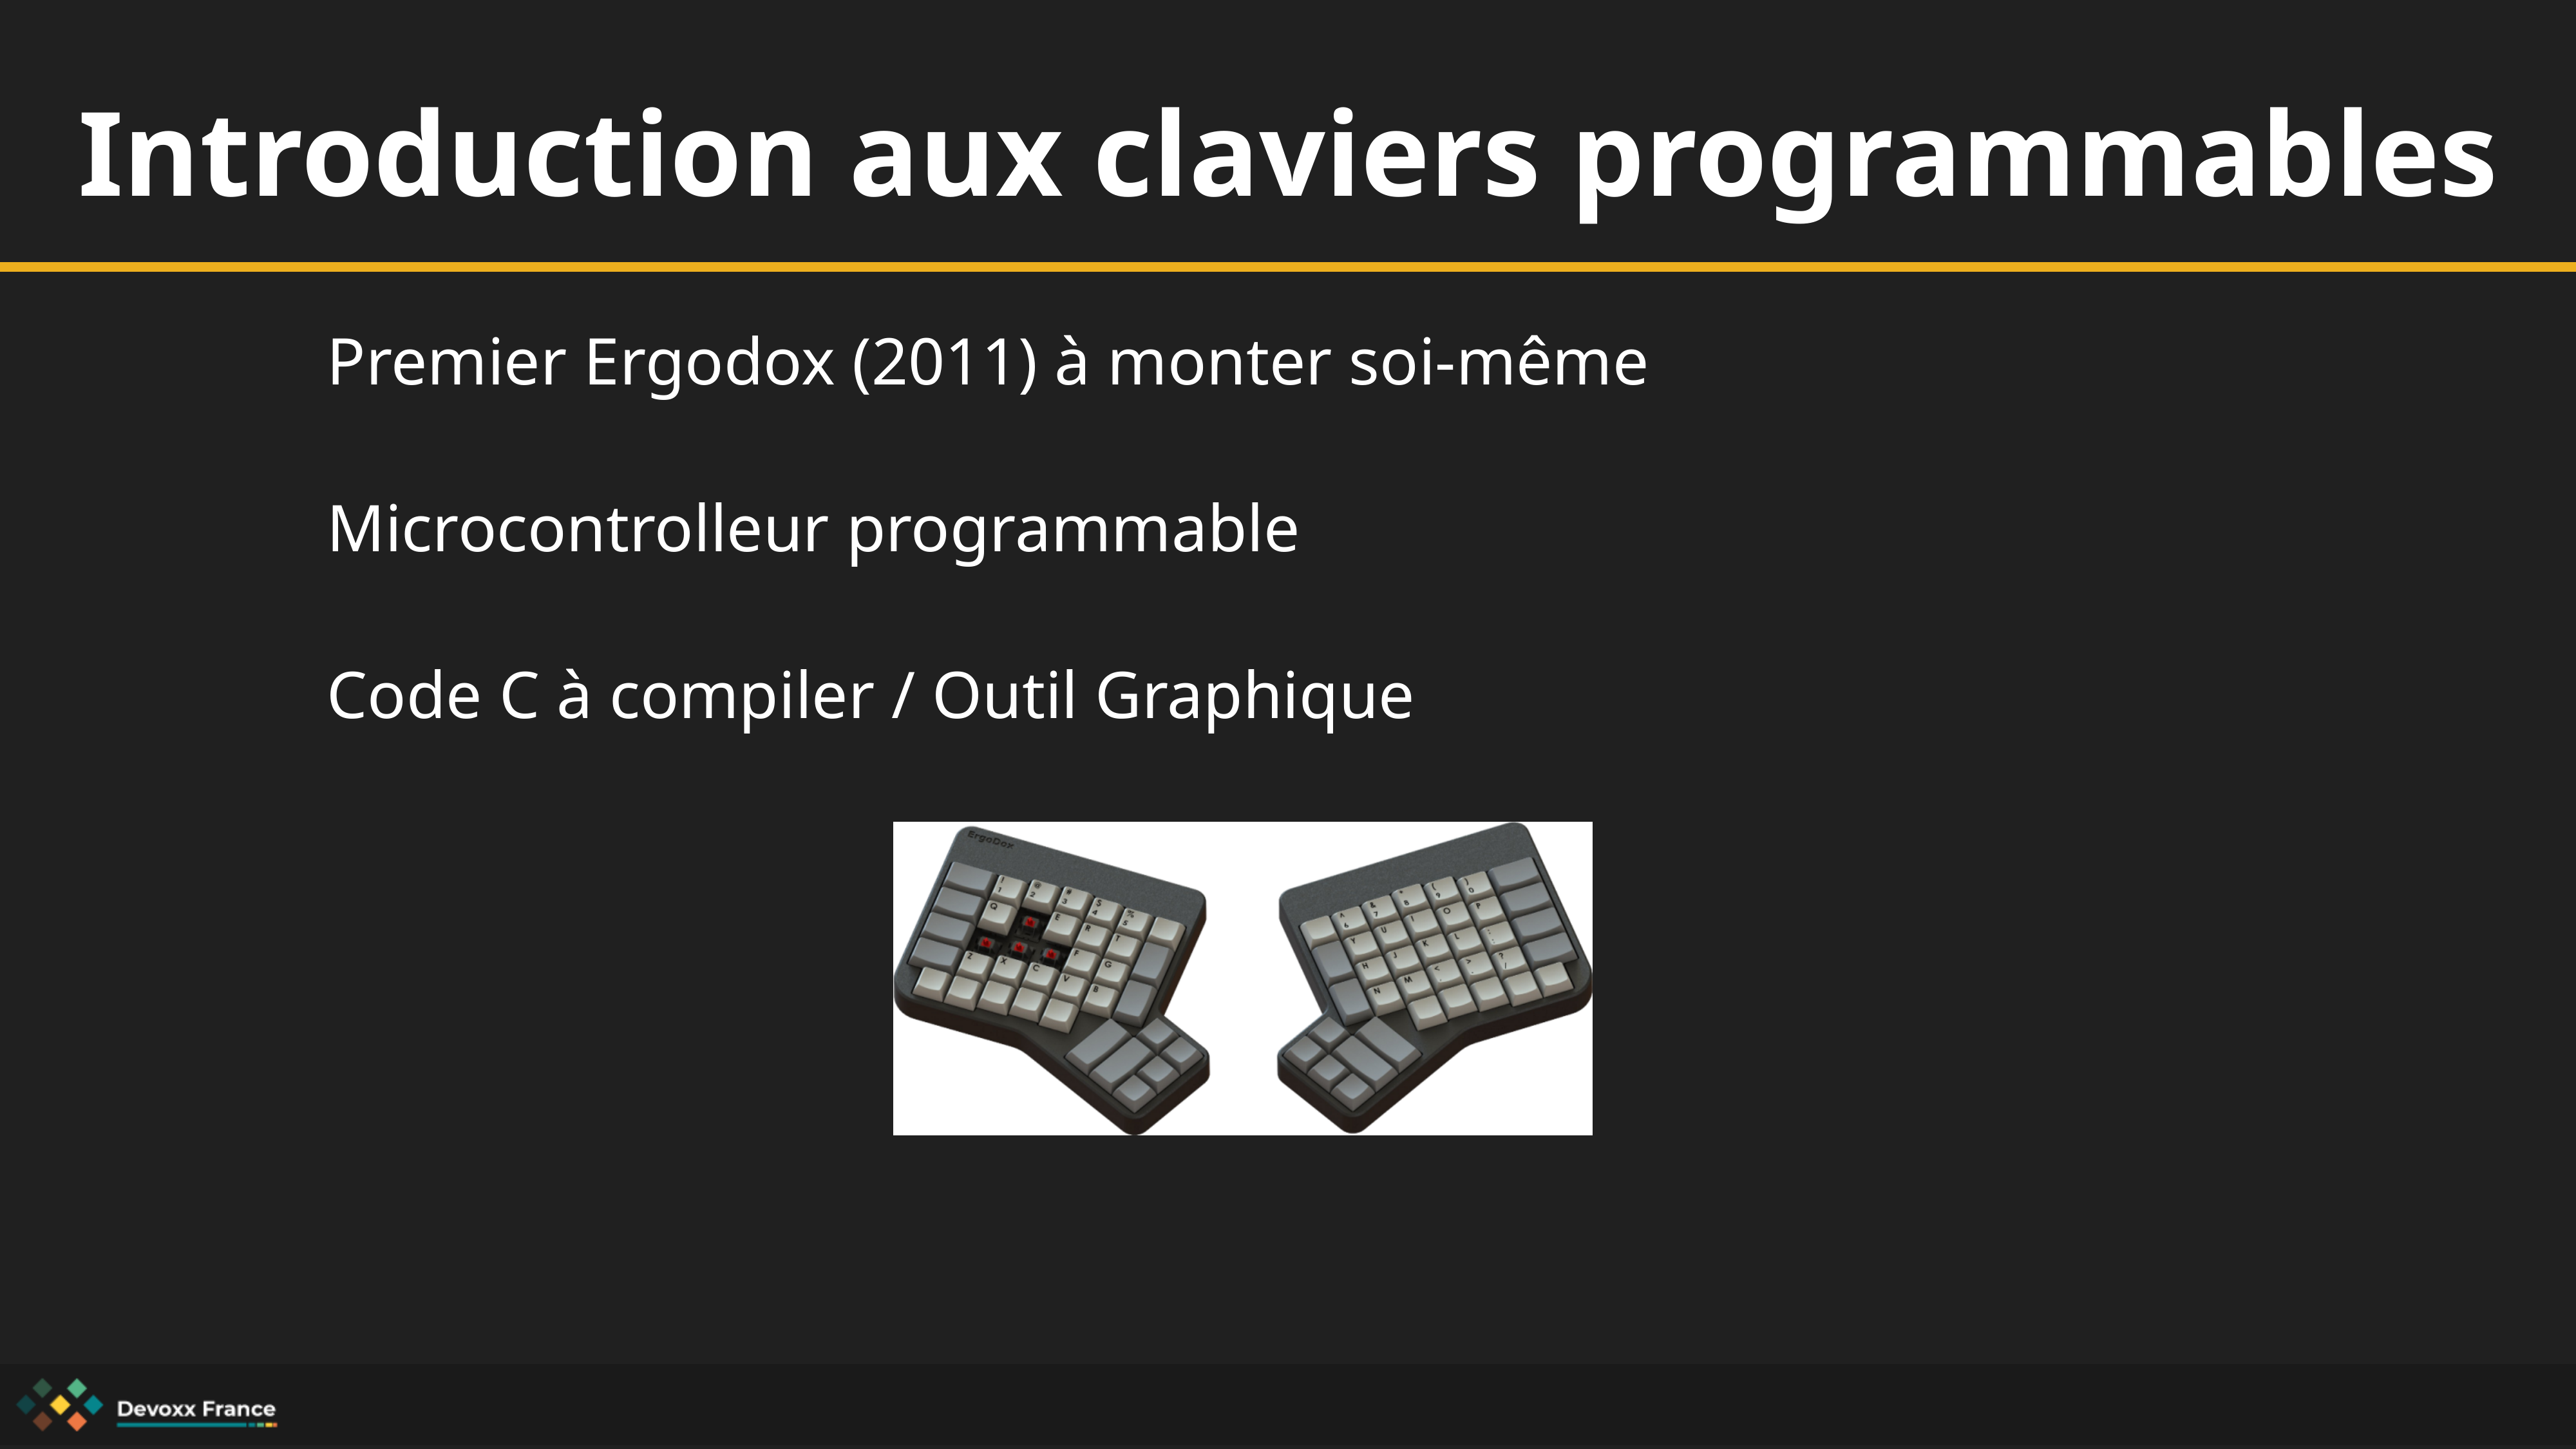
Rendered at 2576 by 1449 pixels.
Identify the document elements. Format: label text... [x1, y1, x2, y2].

picture [0, 1364, 2576, 1445]
picture [893, 822, 1593, 1135]
text_box Premier Ergodox (2011) à monter soi-même Microcontrolleur programmable Code C à compiler / Outil Graphique [317, 310, 2307, 1326]
text_box Introduction aux claviers programmables [0, 14, 2576, 287]
